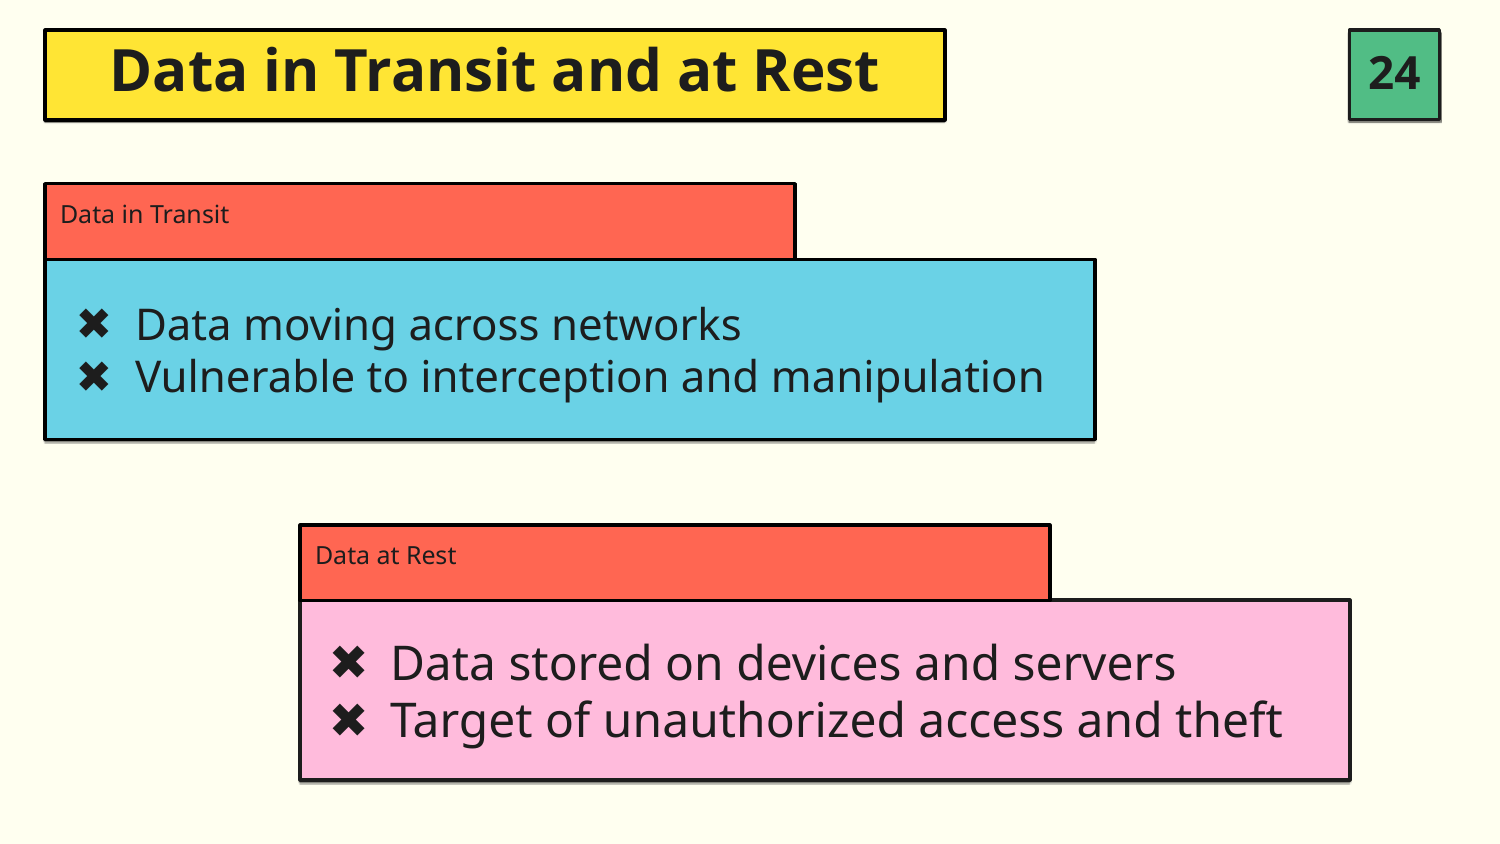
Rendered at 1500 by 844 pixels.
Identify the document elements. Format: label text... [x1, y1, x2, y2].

title Data in Transit and at Rest [45, 30, 945, 120]
list Data moving across networks Vulnerable to interception and manipulation [45, 259, 1095, 440]
subtitle Data at Rest [300, 525, 1050, 601]
list Data stored on devices and servers Target of unauthorized access and theft [300, 600, 1350, 780]
subtitle Data in Transit [45, 183, 795, 260]
